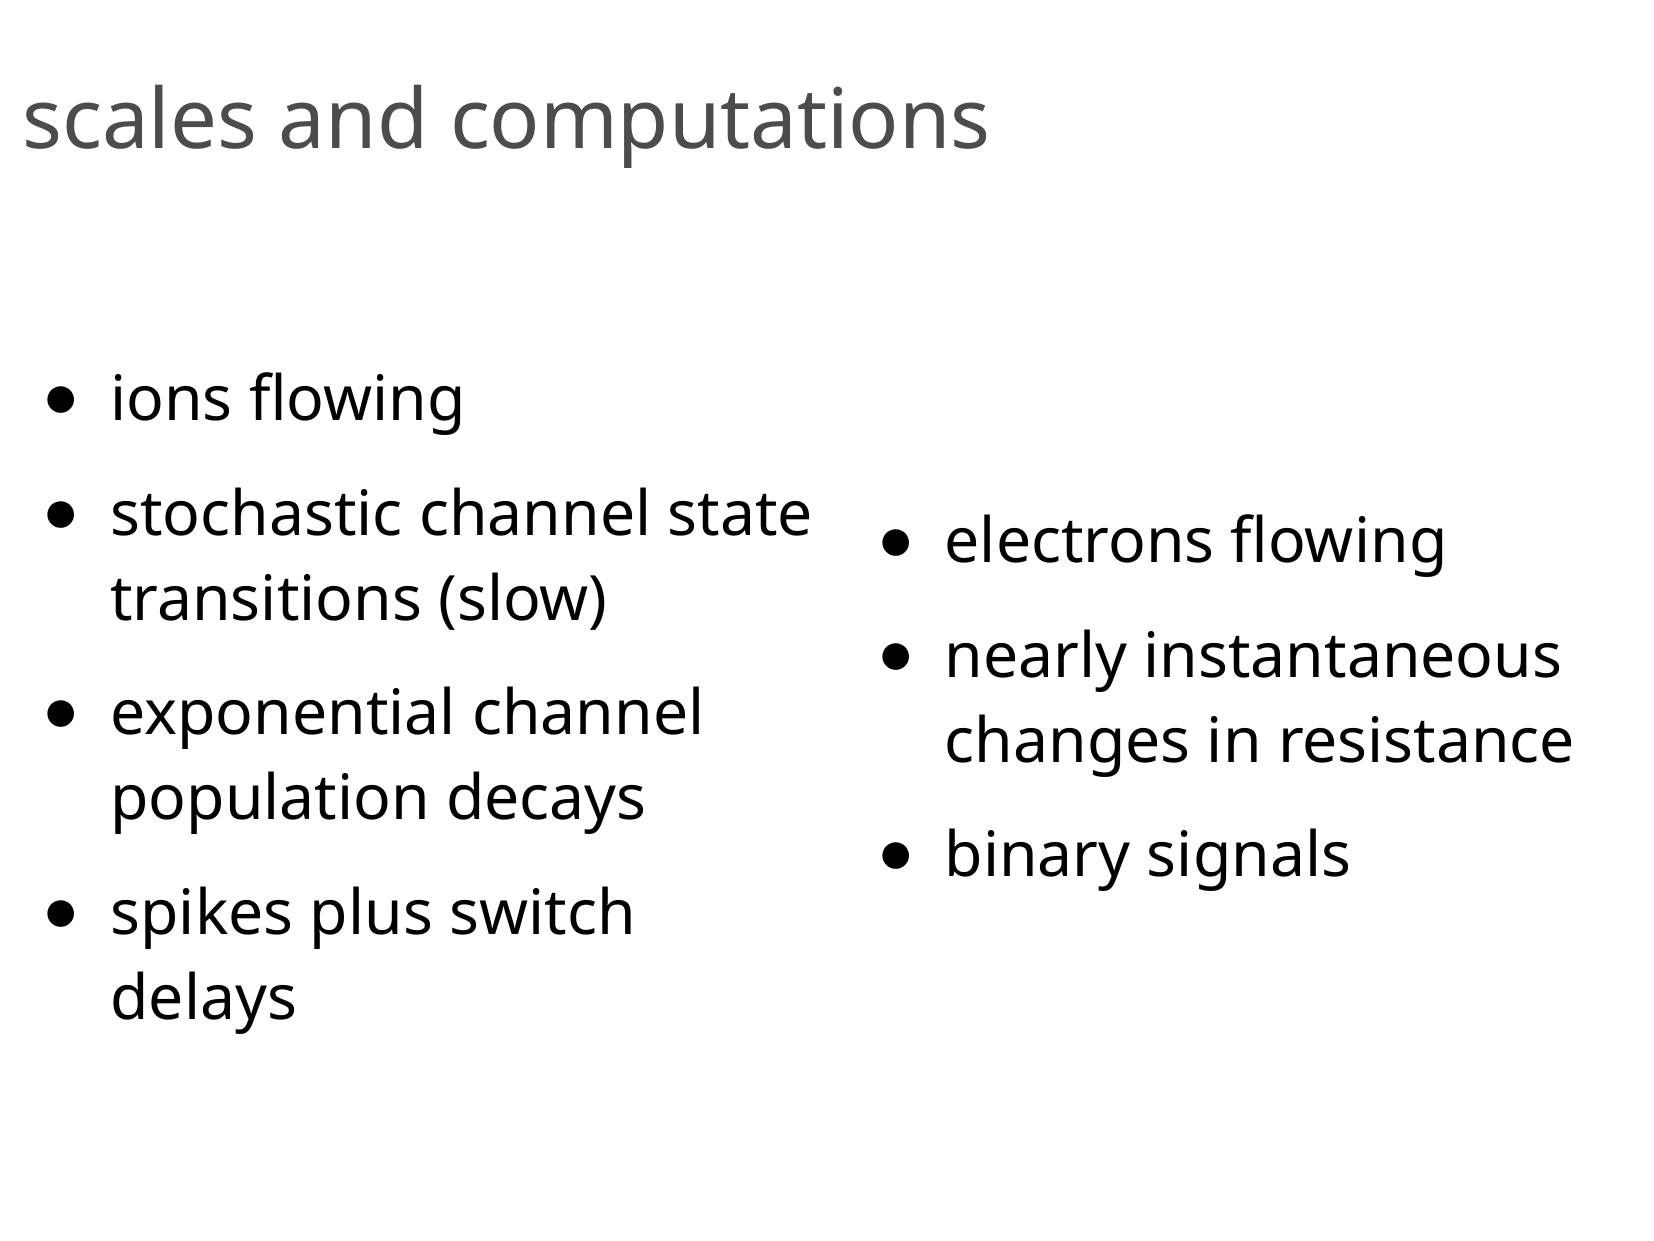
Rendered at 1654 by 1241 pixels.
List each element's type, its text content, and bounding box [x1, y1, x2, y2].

list ions flowing stochastic channel state transitions (slow) exponential channel population decays spikes plus switch delays [25, 226, 820, 1166]
list electrons flowing nearly instantaneous changes in resistance binary signals [859, 226, 1654, 1166]
title scales and computations [22, 19, 1654, 213]
